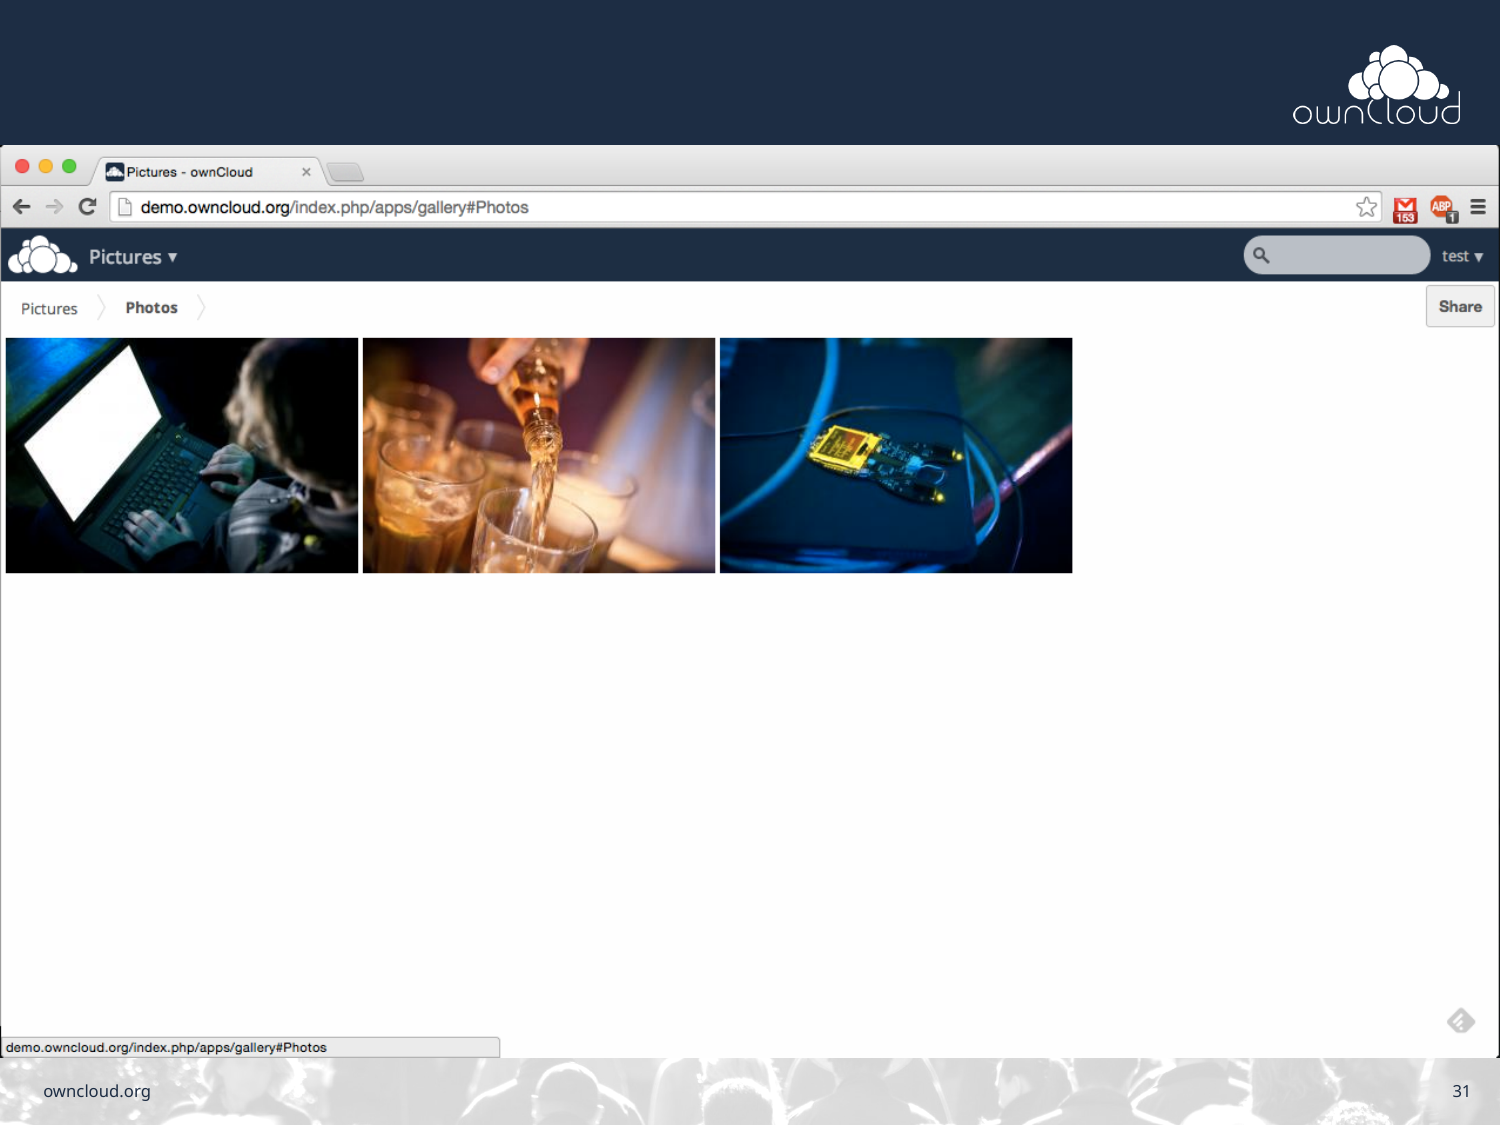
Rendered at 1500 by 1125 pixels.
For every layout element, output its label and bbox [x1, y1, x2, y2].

picture [1293, 45, 1460, 124]
picture [0, 145, 1500, 1125]
